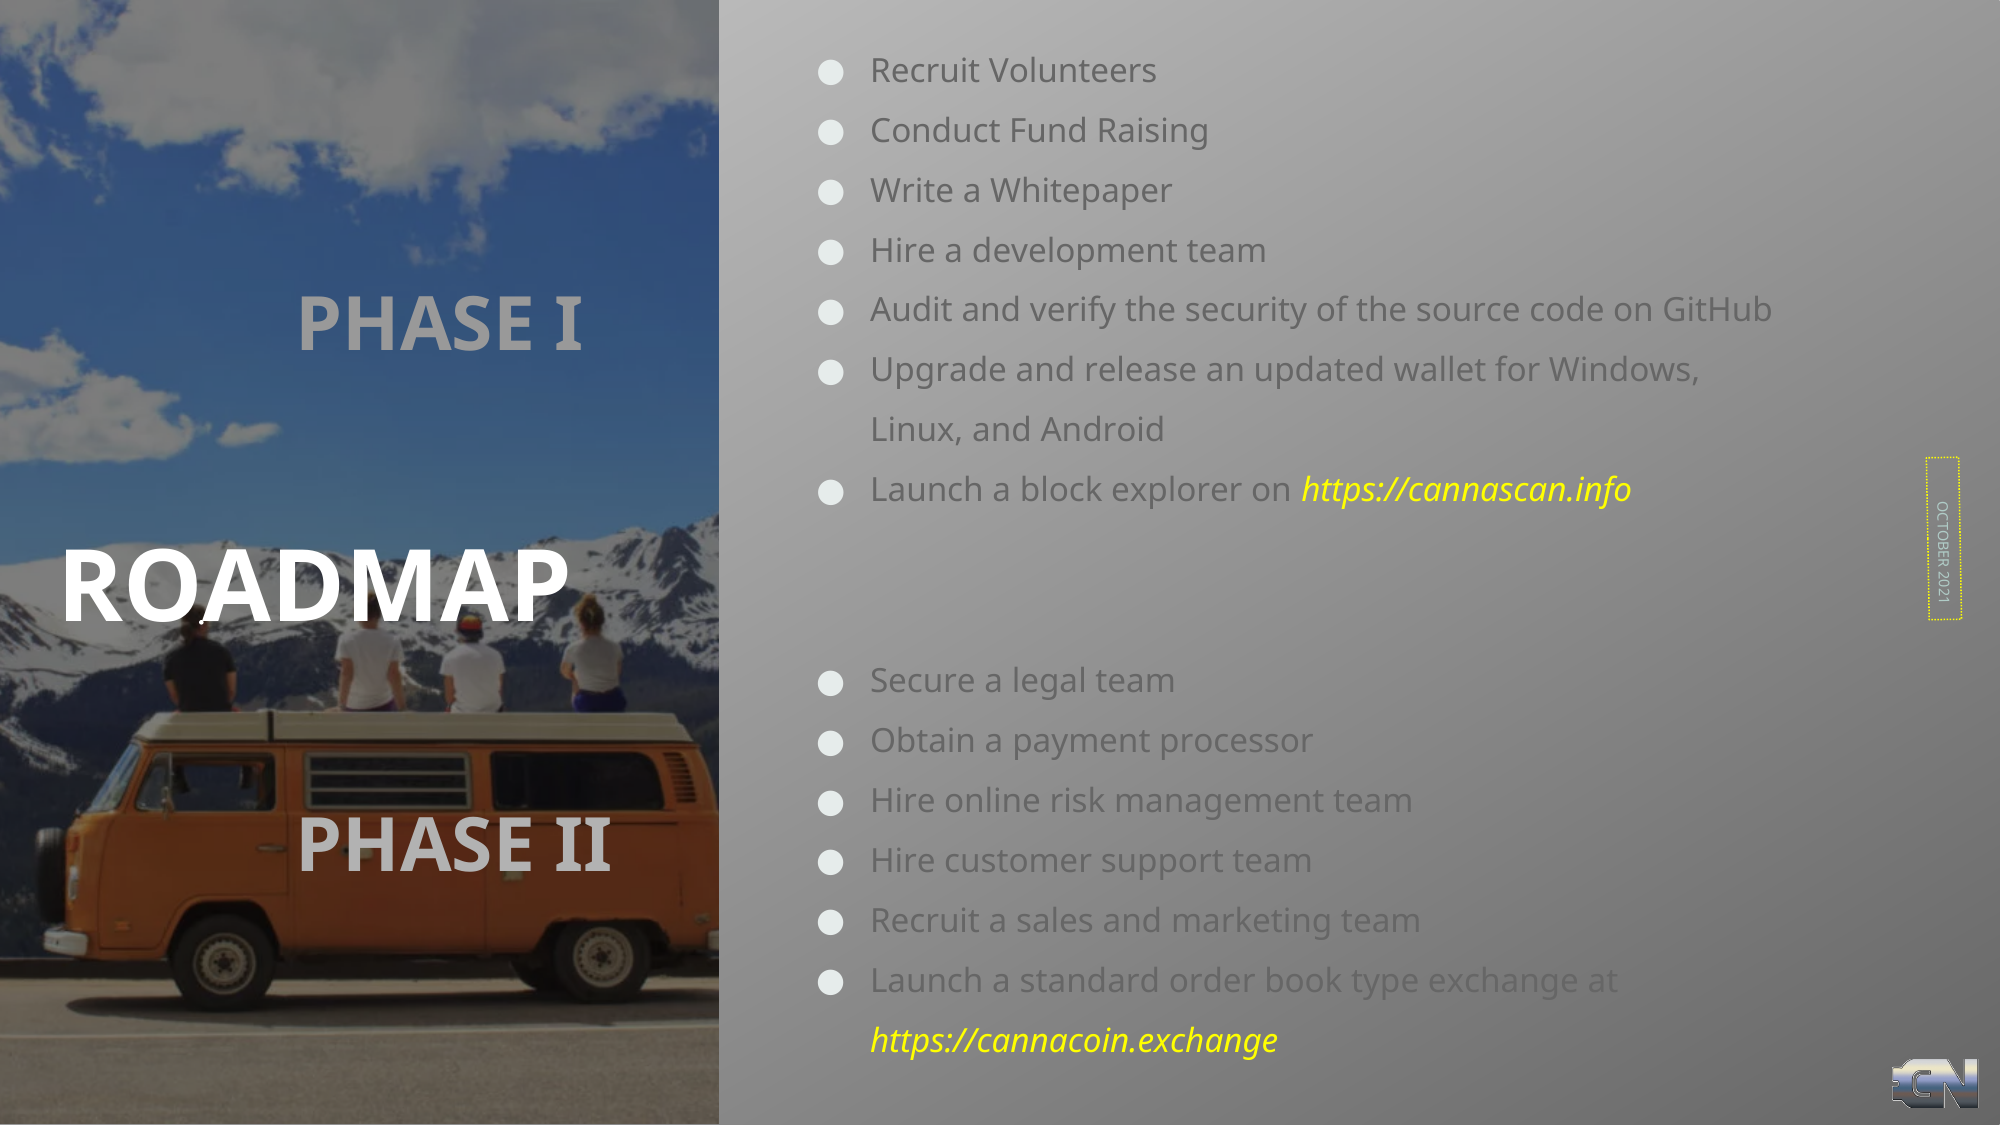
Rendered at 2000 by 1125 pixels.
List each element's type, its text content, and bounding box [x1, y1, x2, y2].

text_box Secure a legal team Obtain a payment processor Hire online risk management team Hire customer support team Recruit a sales and marketing team Launch a standard order book type exchange at https://cannacoin.exchange [795, 639, 1983, 1059]
text_box [0, 0, 719, 1124]
text_box PHASE II [295, 758, 661, 887]
picture [1881, 1059, 1989, 1108]
text_box PHASE I [295, 237, 640, 366]
text_box OCTOBER 2021 [1926, 457, 1962, 620]
text_box ROADMAP [21, 514, 609, 650]
text_box Recruit Volunteers Conduct Fund Raising Write a Whitepaper Hire a development team Audit and verify the security of the source code on GitHub Upgrade and release an updated wallet for Windows, Linux, and Android Launch a block explorer on https://cannascan.info [795, 29, 1792, 509]
